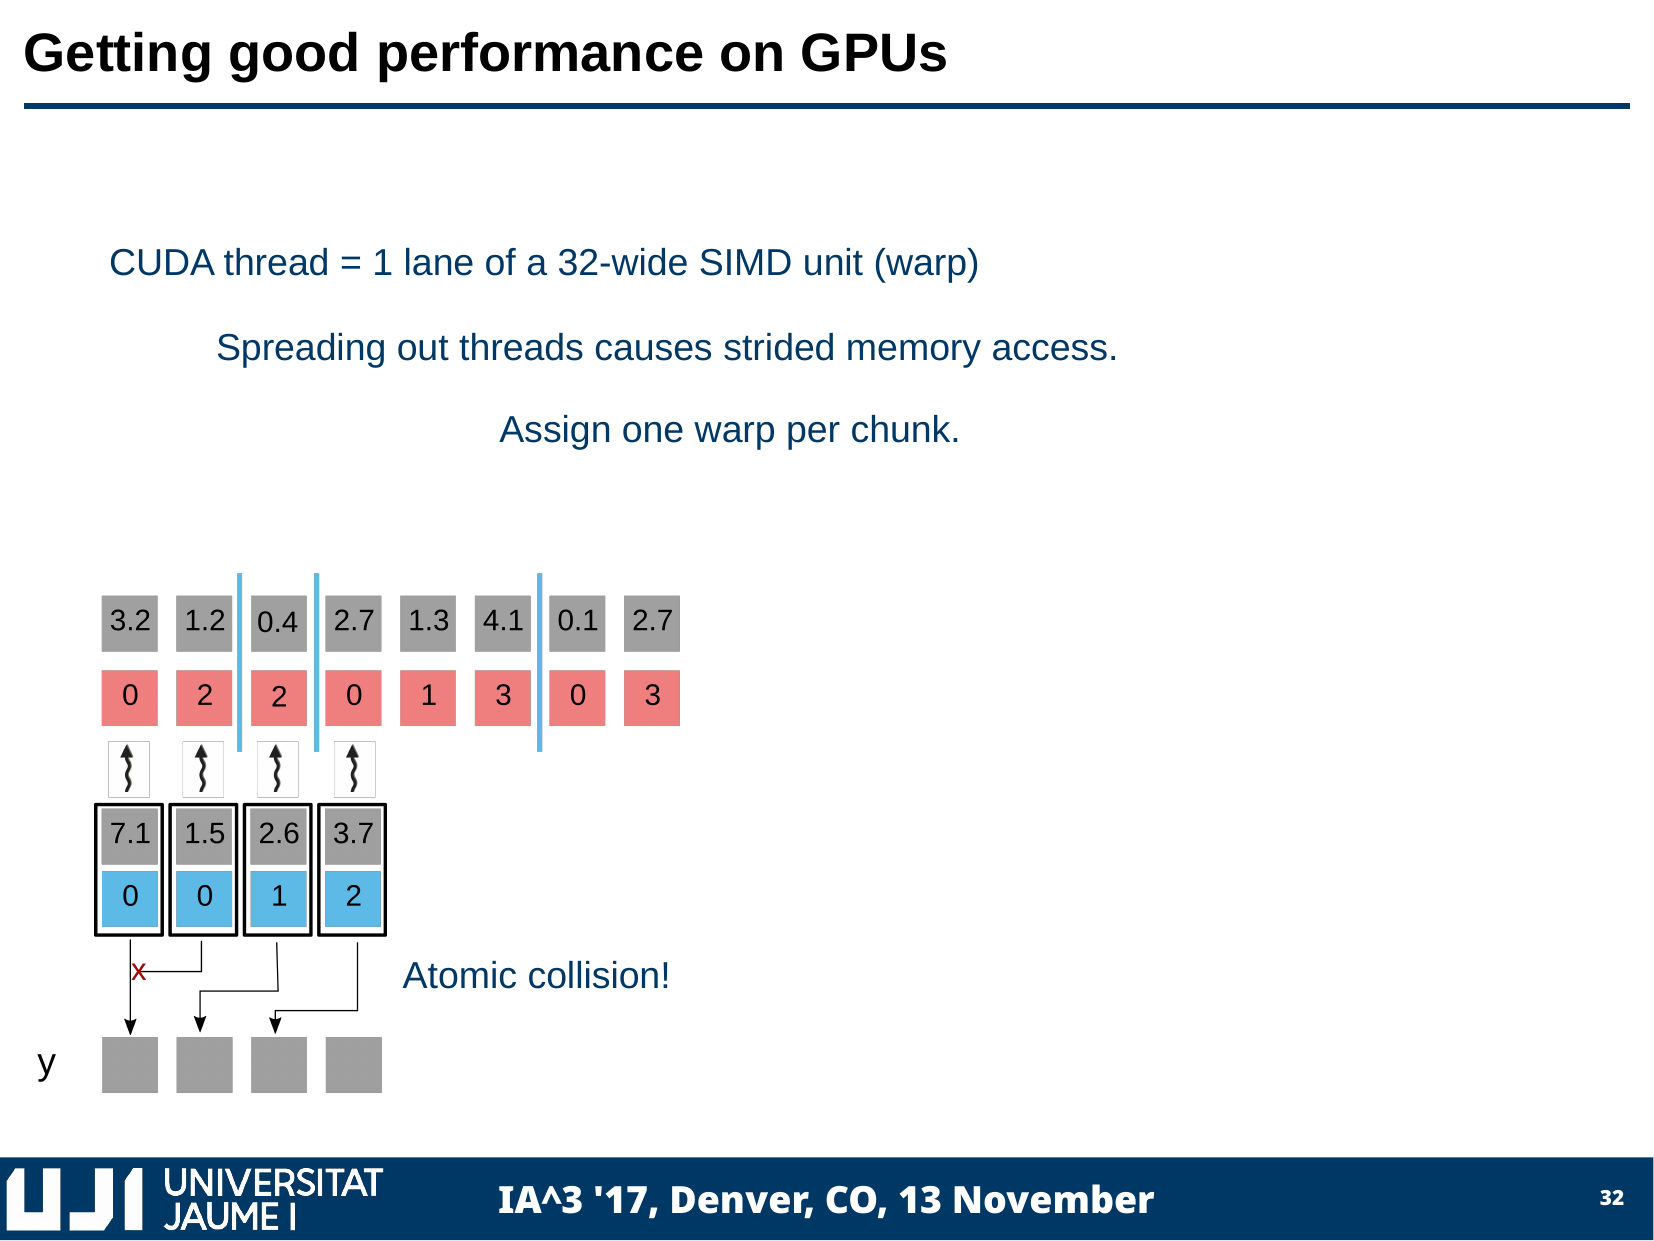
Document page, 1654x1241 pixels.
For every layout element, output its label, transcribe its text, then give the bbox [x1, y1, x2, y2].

picture [94, 570, 686, 1099]
text_box Atomic collision! [387, 947, 686, 1005]
text_box Assign one warp per chunk. [484, 401, 977, 459]
text_box CUDA thread = 1 lane of a 32-wide SIMD unit (warp) [94, 233, 996, 291]
text_box y [22, 1033, 71, 1091]
picture [0, 1158, 390, 1241]
title Getting good performance on GPUs [23, 0, 1630, 107]
text_box Spreading out threads causes strided memory access. [201, 318, 1134, 376]
